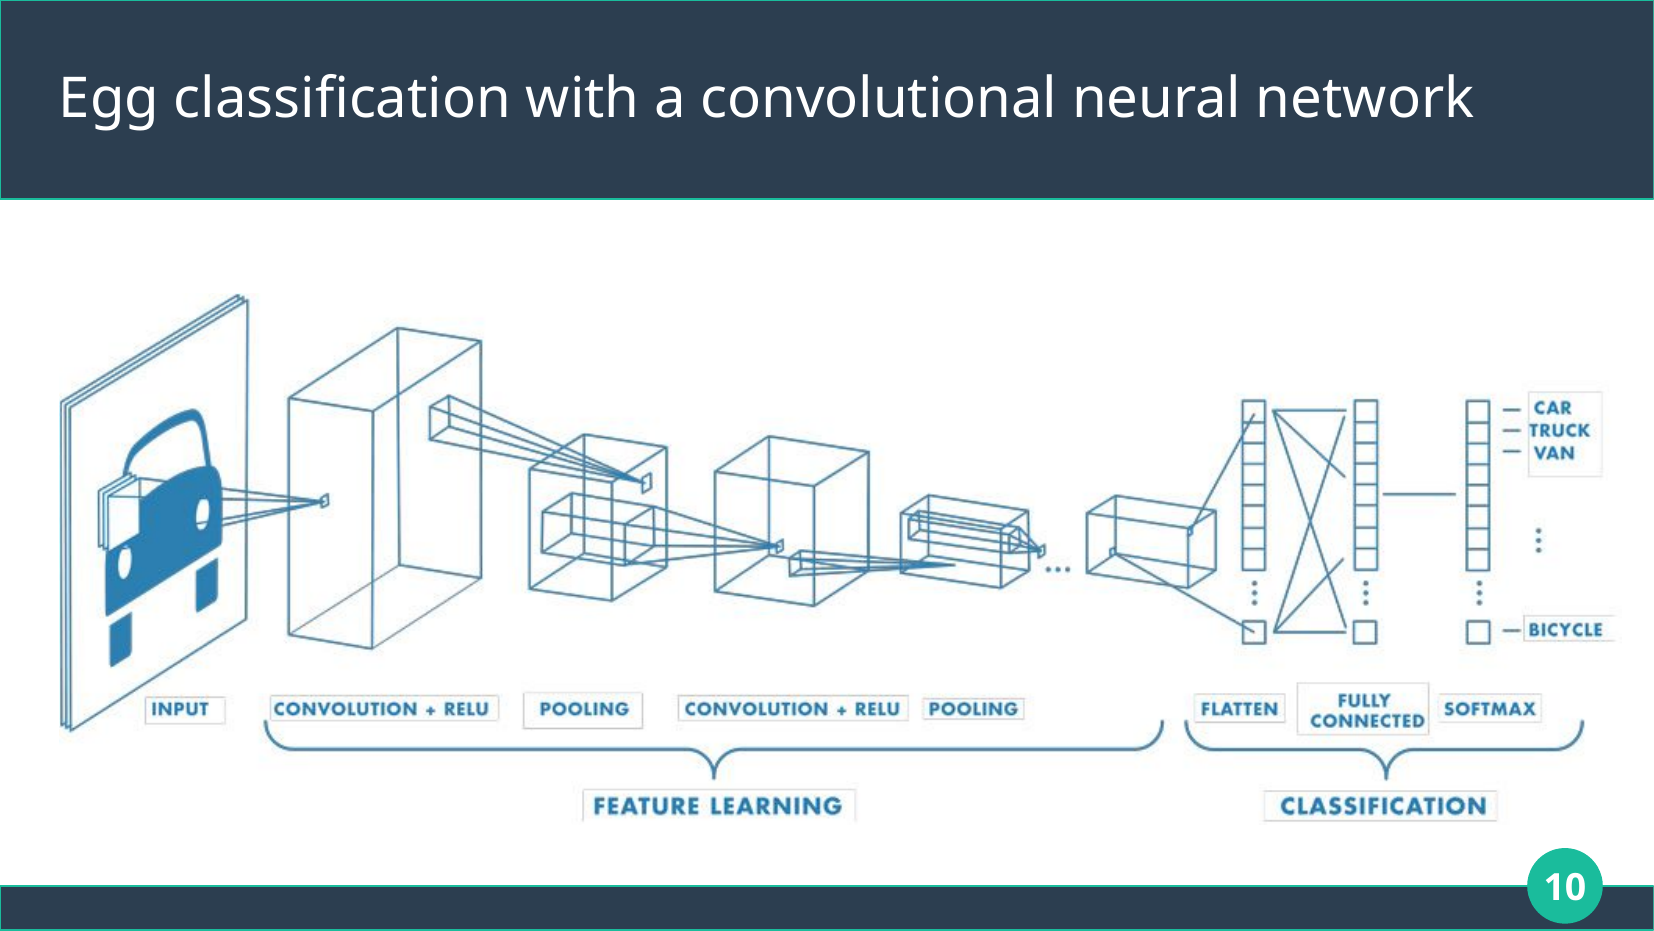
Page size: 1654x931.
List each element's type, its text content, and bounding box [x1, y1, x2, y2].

title Egg classification with a convolutional neural network [59, 37, 1595, 155]
picture [59, 293, 1622, 826]
